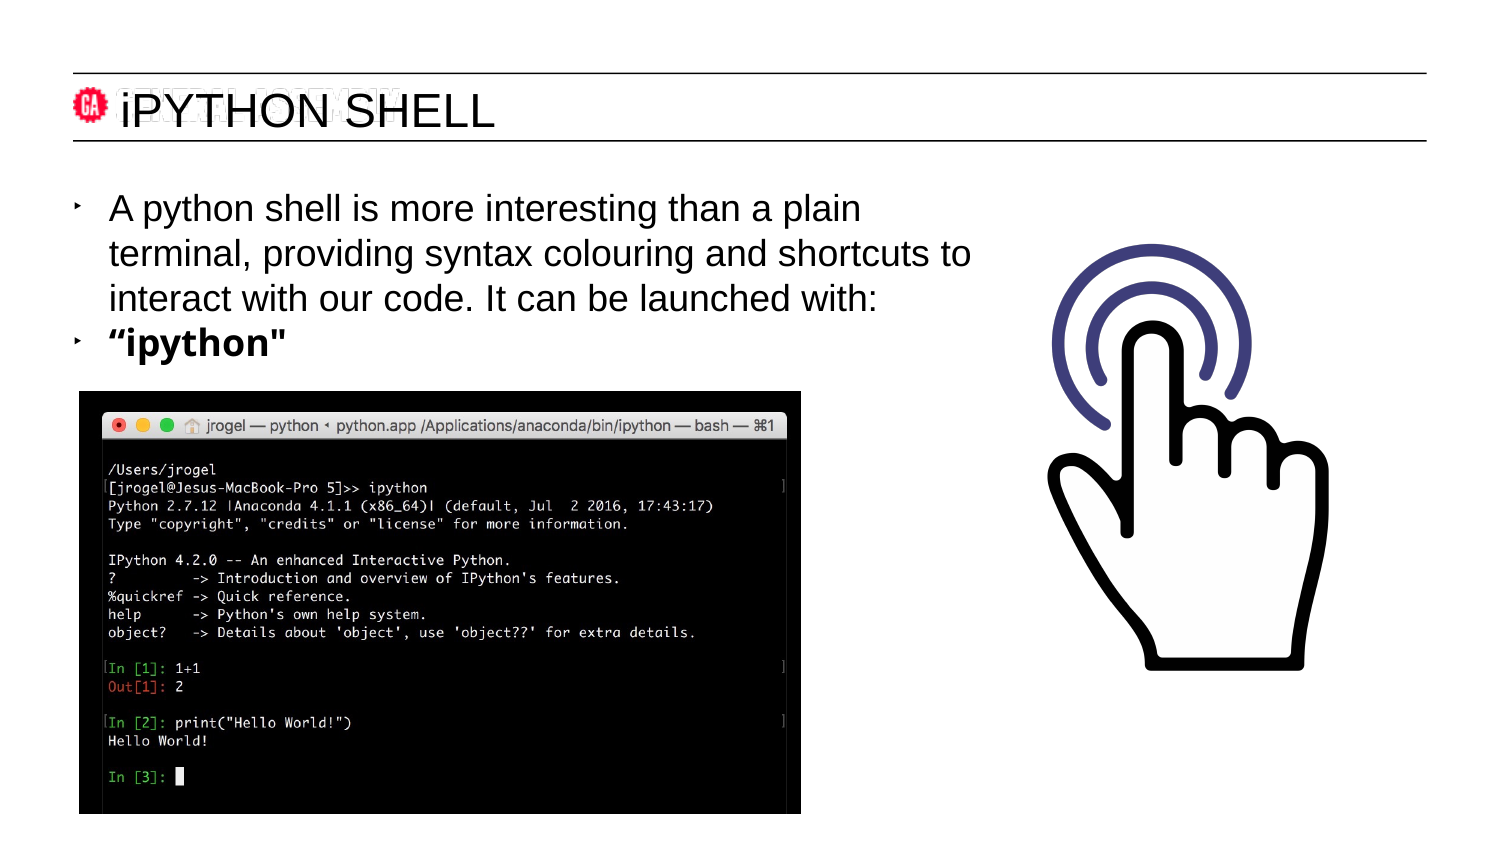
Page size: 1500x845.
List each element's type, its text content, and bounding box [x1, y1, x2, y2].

text_box iPYTHON SHELL [120, 79, 1011, 129]
picture [73, 87, 120, 123]
text_box A python shell is more interesting than a plain terminal, providing syntax colouring and shortcuts to interact with our code. It can be launched with: “ipython" [73, 183, 1016, 823]
picture [1035, 230, 1339, 682]
picture [79, 391, 801, 814]
